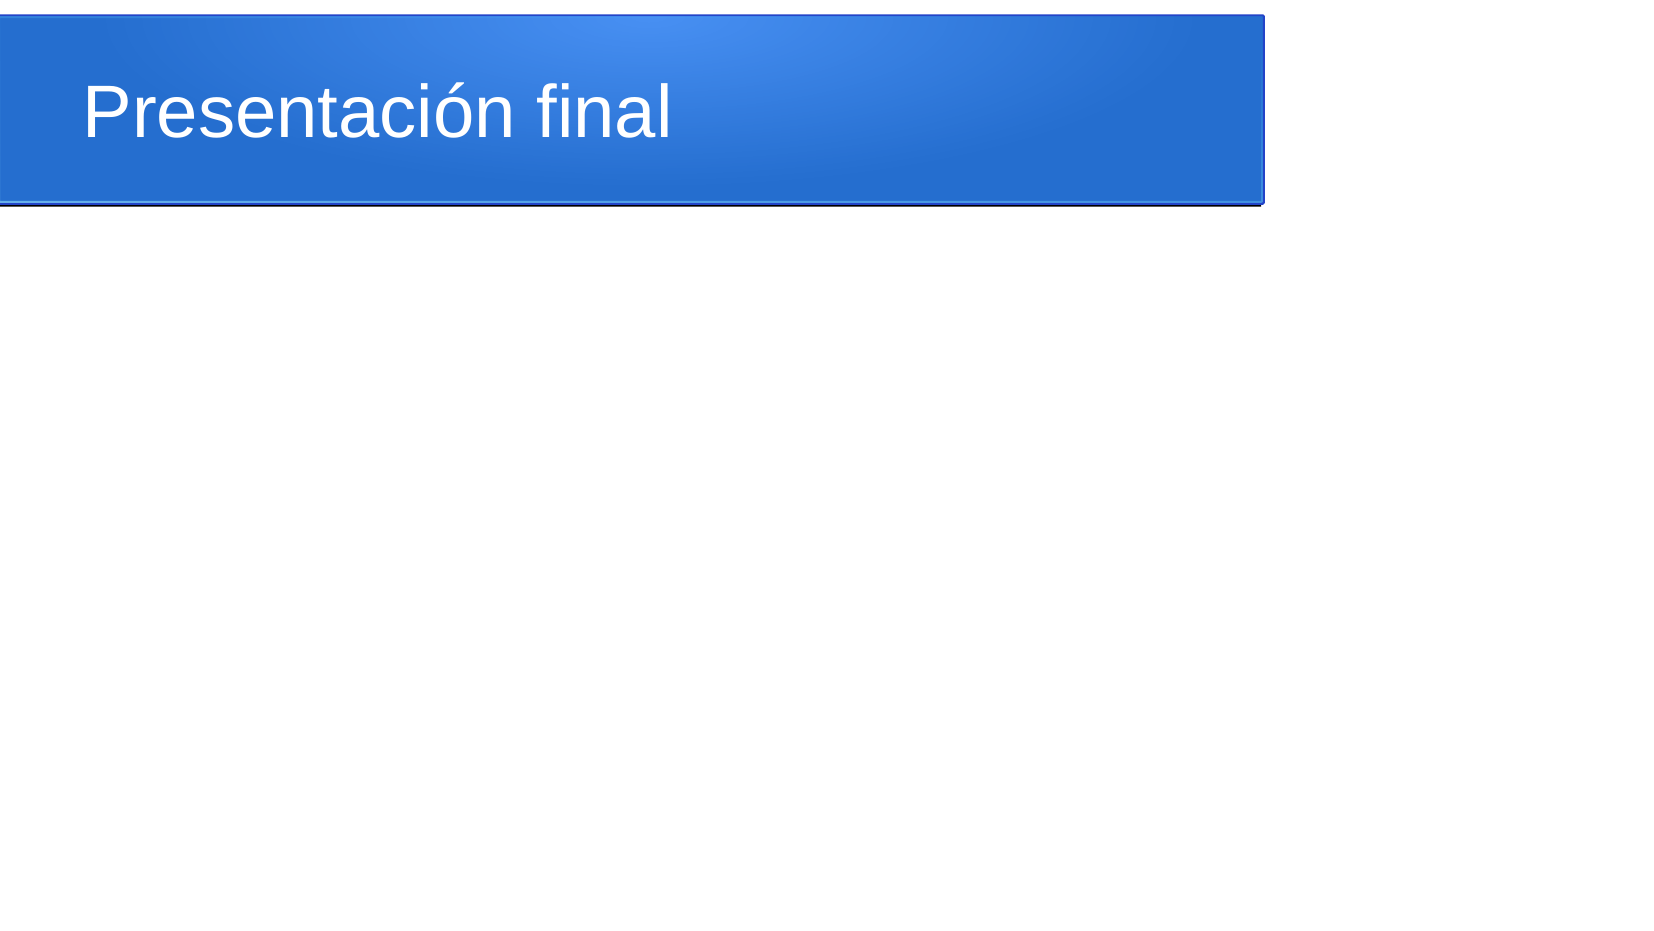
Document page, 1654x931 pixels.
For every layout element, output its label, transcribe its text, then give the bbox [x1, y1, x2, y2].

title Presentación final [82, 35, 1235, 189]
